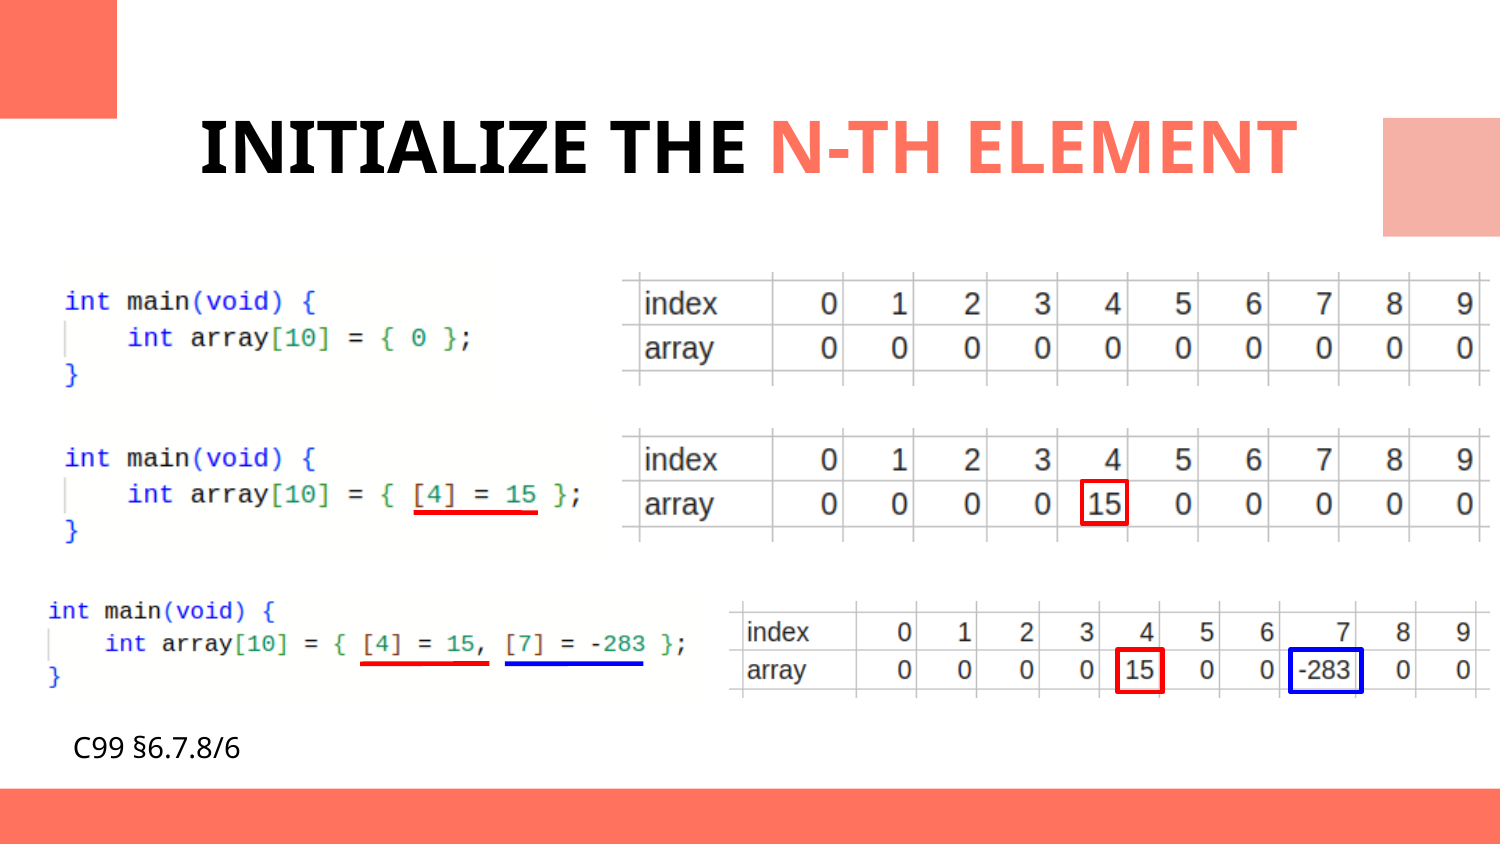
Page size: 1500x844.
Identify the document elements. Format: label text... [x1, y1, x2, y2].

picture [58, 250, 599, 564]
title INITIALIZE THE N-TH ELEMENT [97, 107, 1402, 181]
picture [622, 428, 1490, 542]
picture [45, 596, 709, 698]
picture [622, 272, 1490, 386]
text_box C99 §6.7.8/6 [57, 714, 266, 787]
picture [729, 601, 1490, 698]
